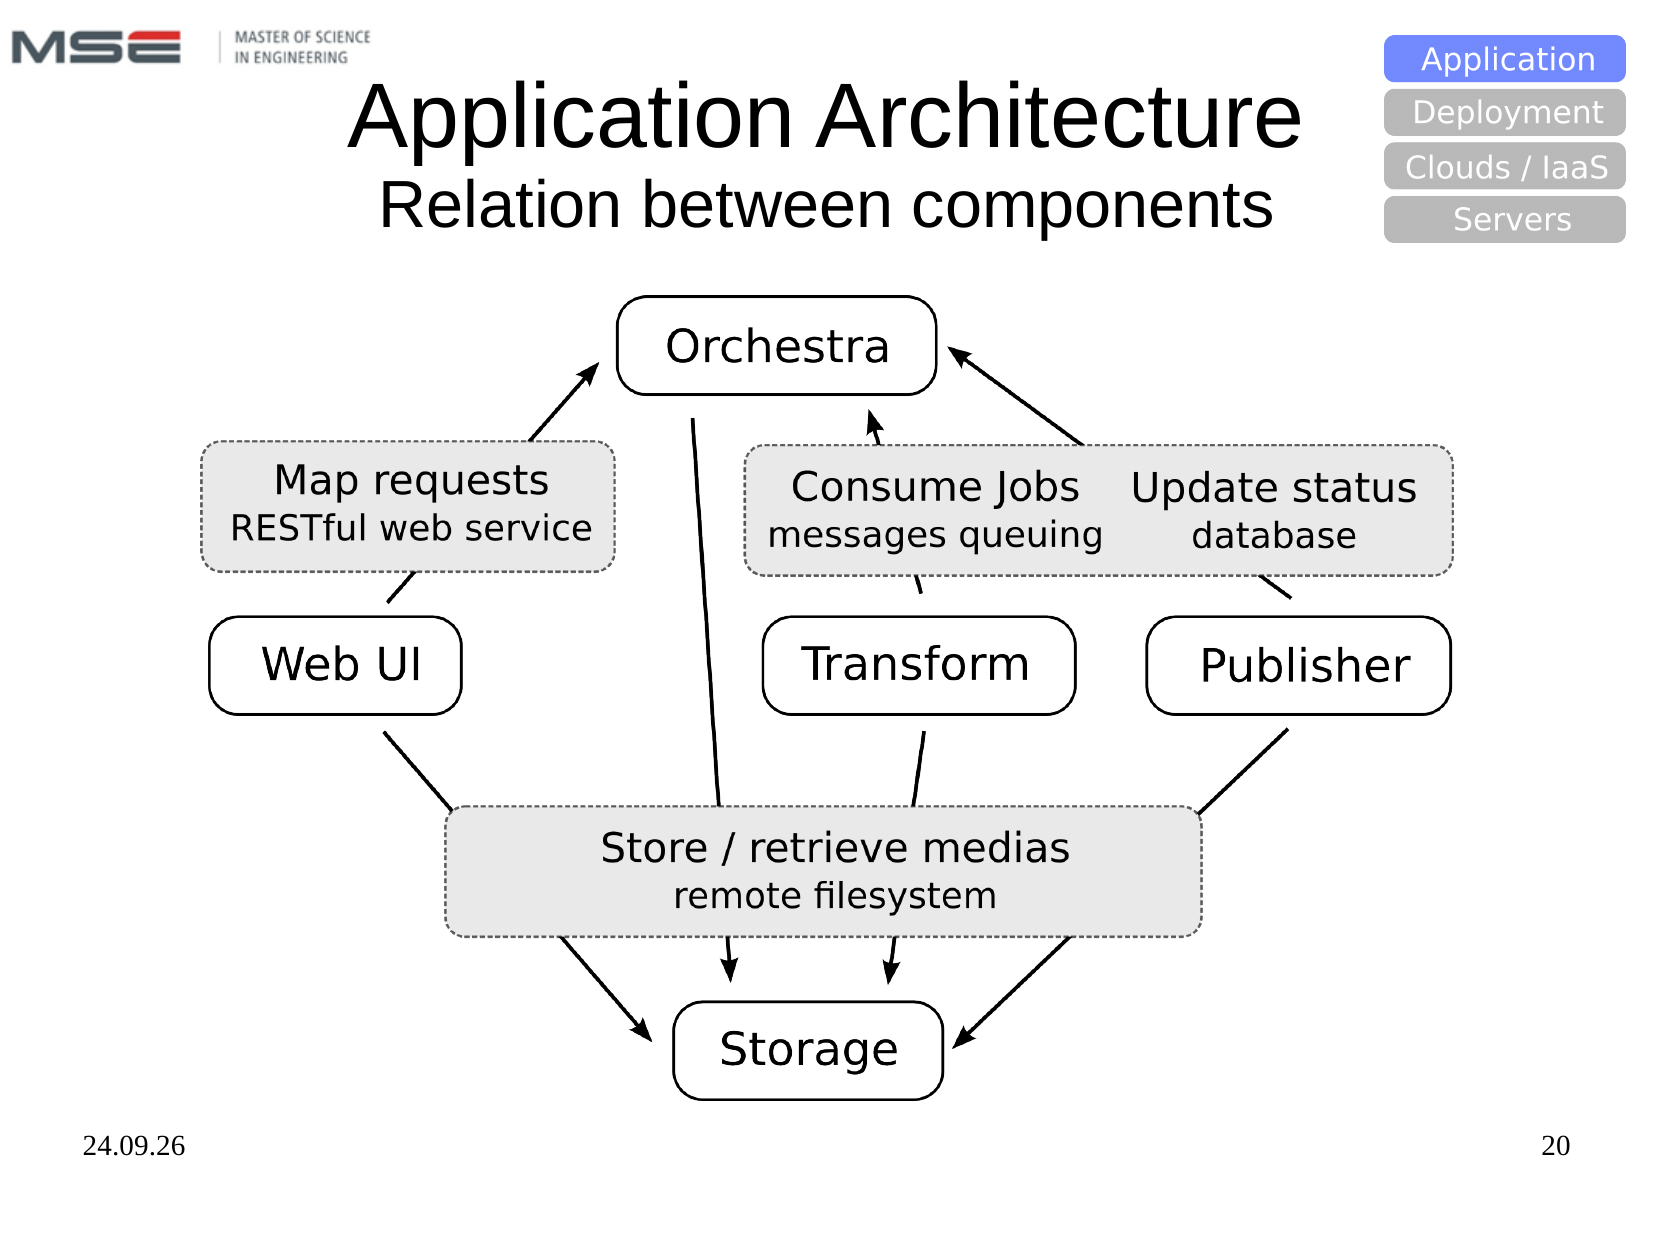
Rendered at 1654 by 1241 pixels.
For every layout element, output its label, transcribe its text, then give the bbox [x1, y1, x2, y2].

picture [200, 295, 1454, 1101]
title Application Architecture Relation between components [82, 49, 1571, 257]
picture [3, 0, 402, 107]
picture [1384, 35, 1626, 243]
